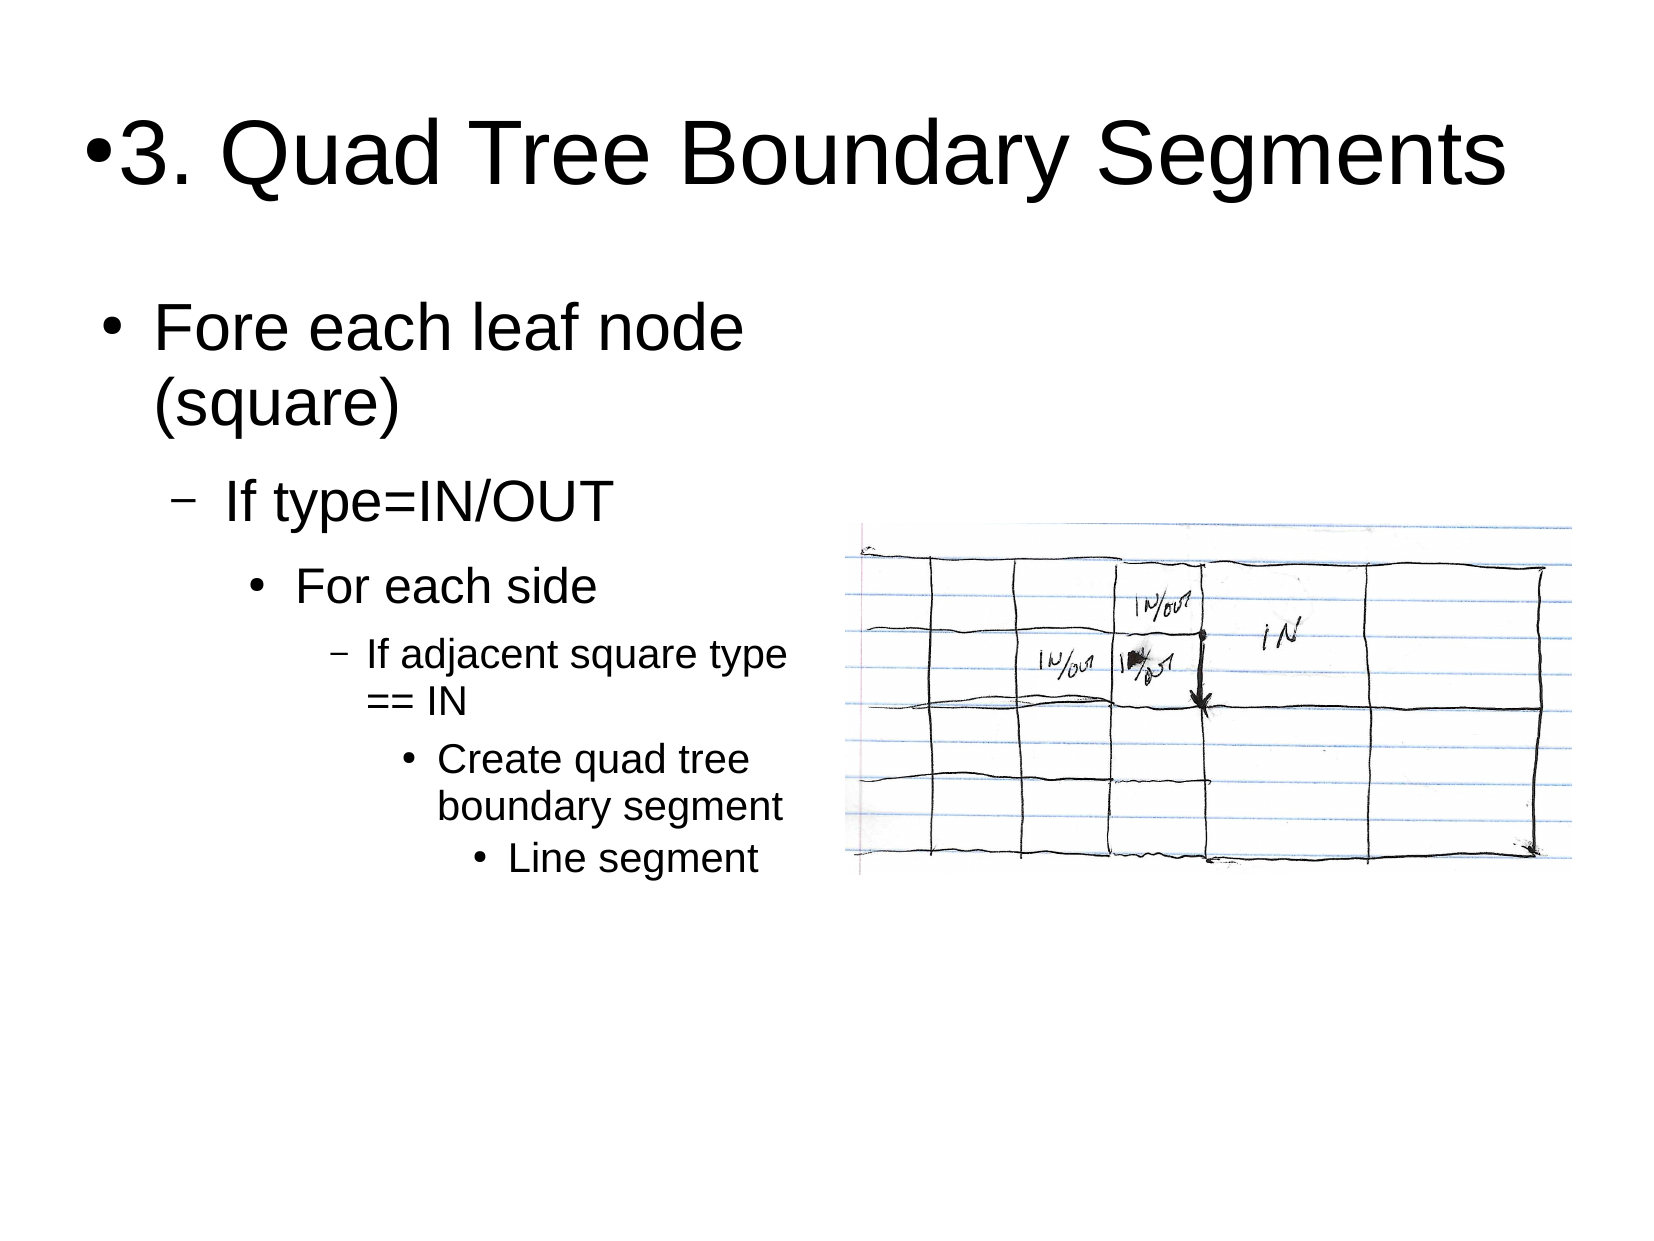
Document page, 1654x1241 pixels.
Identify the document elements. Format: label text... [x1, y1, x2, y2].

title 3. Quad Tree Boundary Segments [82, 49, 1571, 257]
picture [845, 523, 1572, 875]
list Fore each leaf node (square) If type=IN/OUT For each side If adjacent square type == IN Create quad tree boundary segment Line segment [82, 290, 809, 1109]
